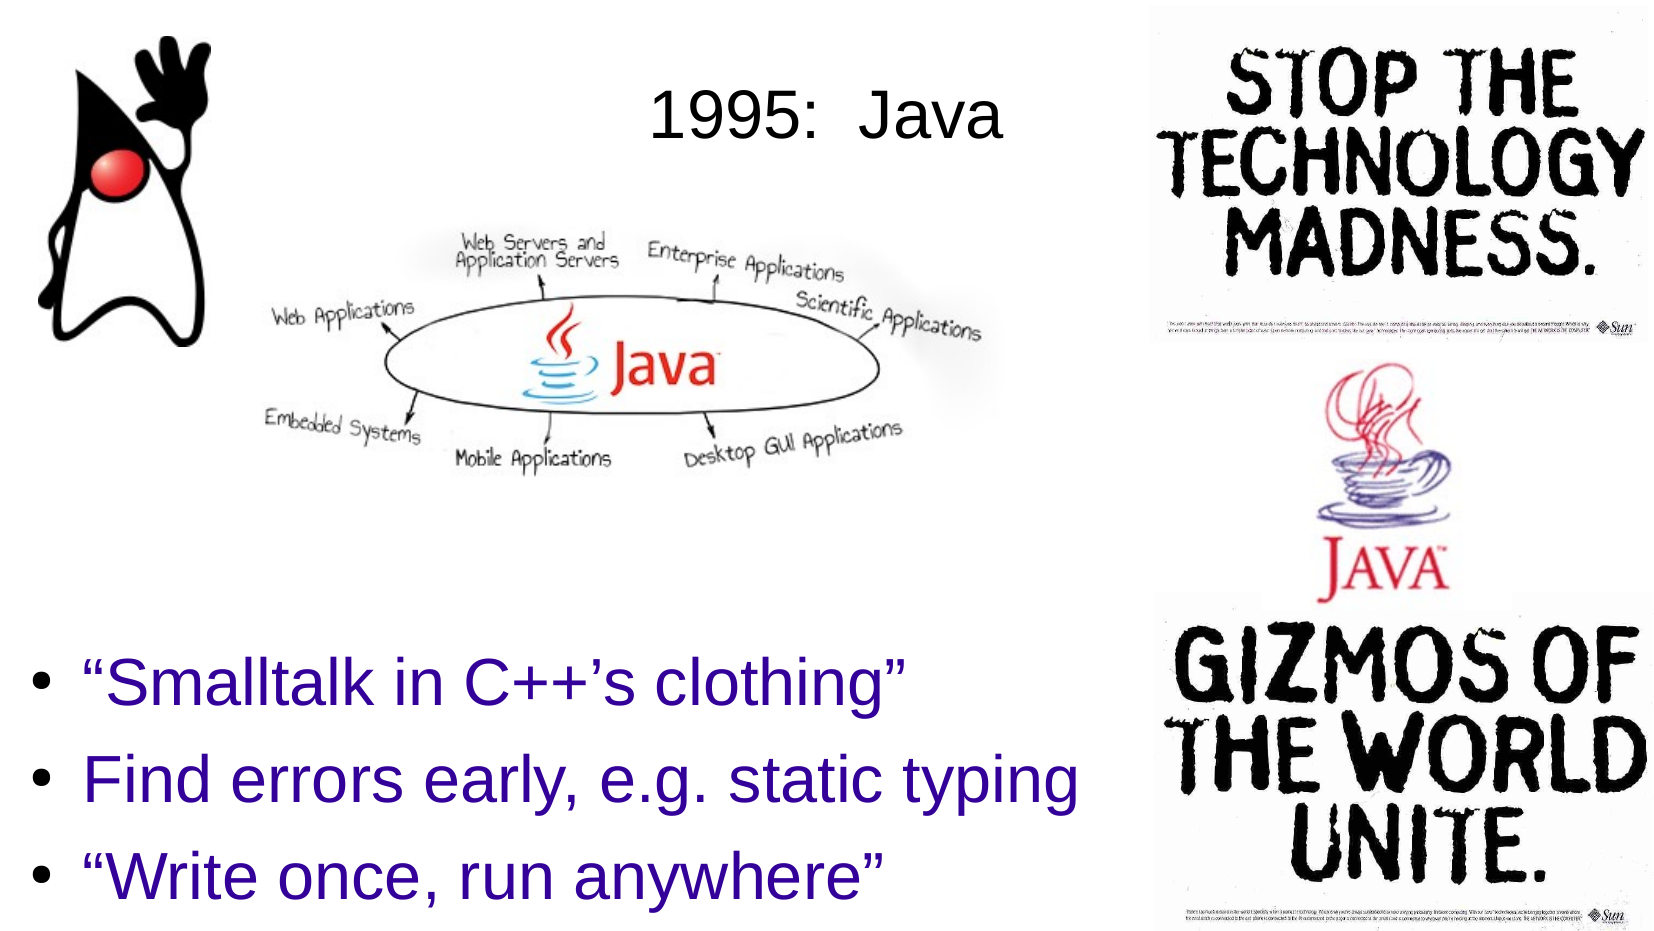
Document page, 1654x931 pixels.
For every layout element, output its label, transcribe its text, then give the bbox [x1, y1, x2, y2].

picture [1149, 5, 1648, 343]
list “Smalltalk in C++’s clothing” Find errors early, e.g. static typing “Write once, run anywhere” [11, 645, 1501, 916]
picture [225, 164, 1006, 556]
title 1995: Java [211, 37, 1149, 193]
picture [1154, 359, 1654, 931]
picture [38, 36, 211, 347]
